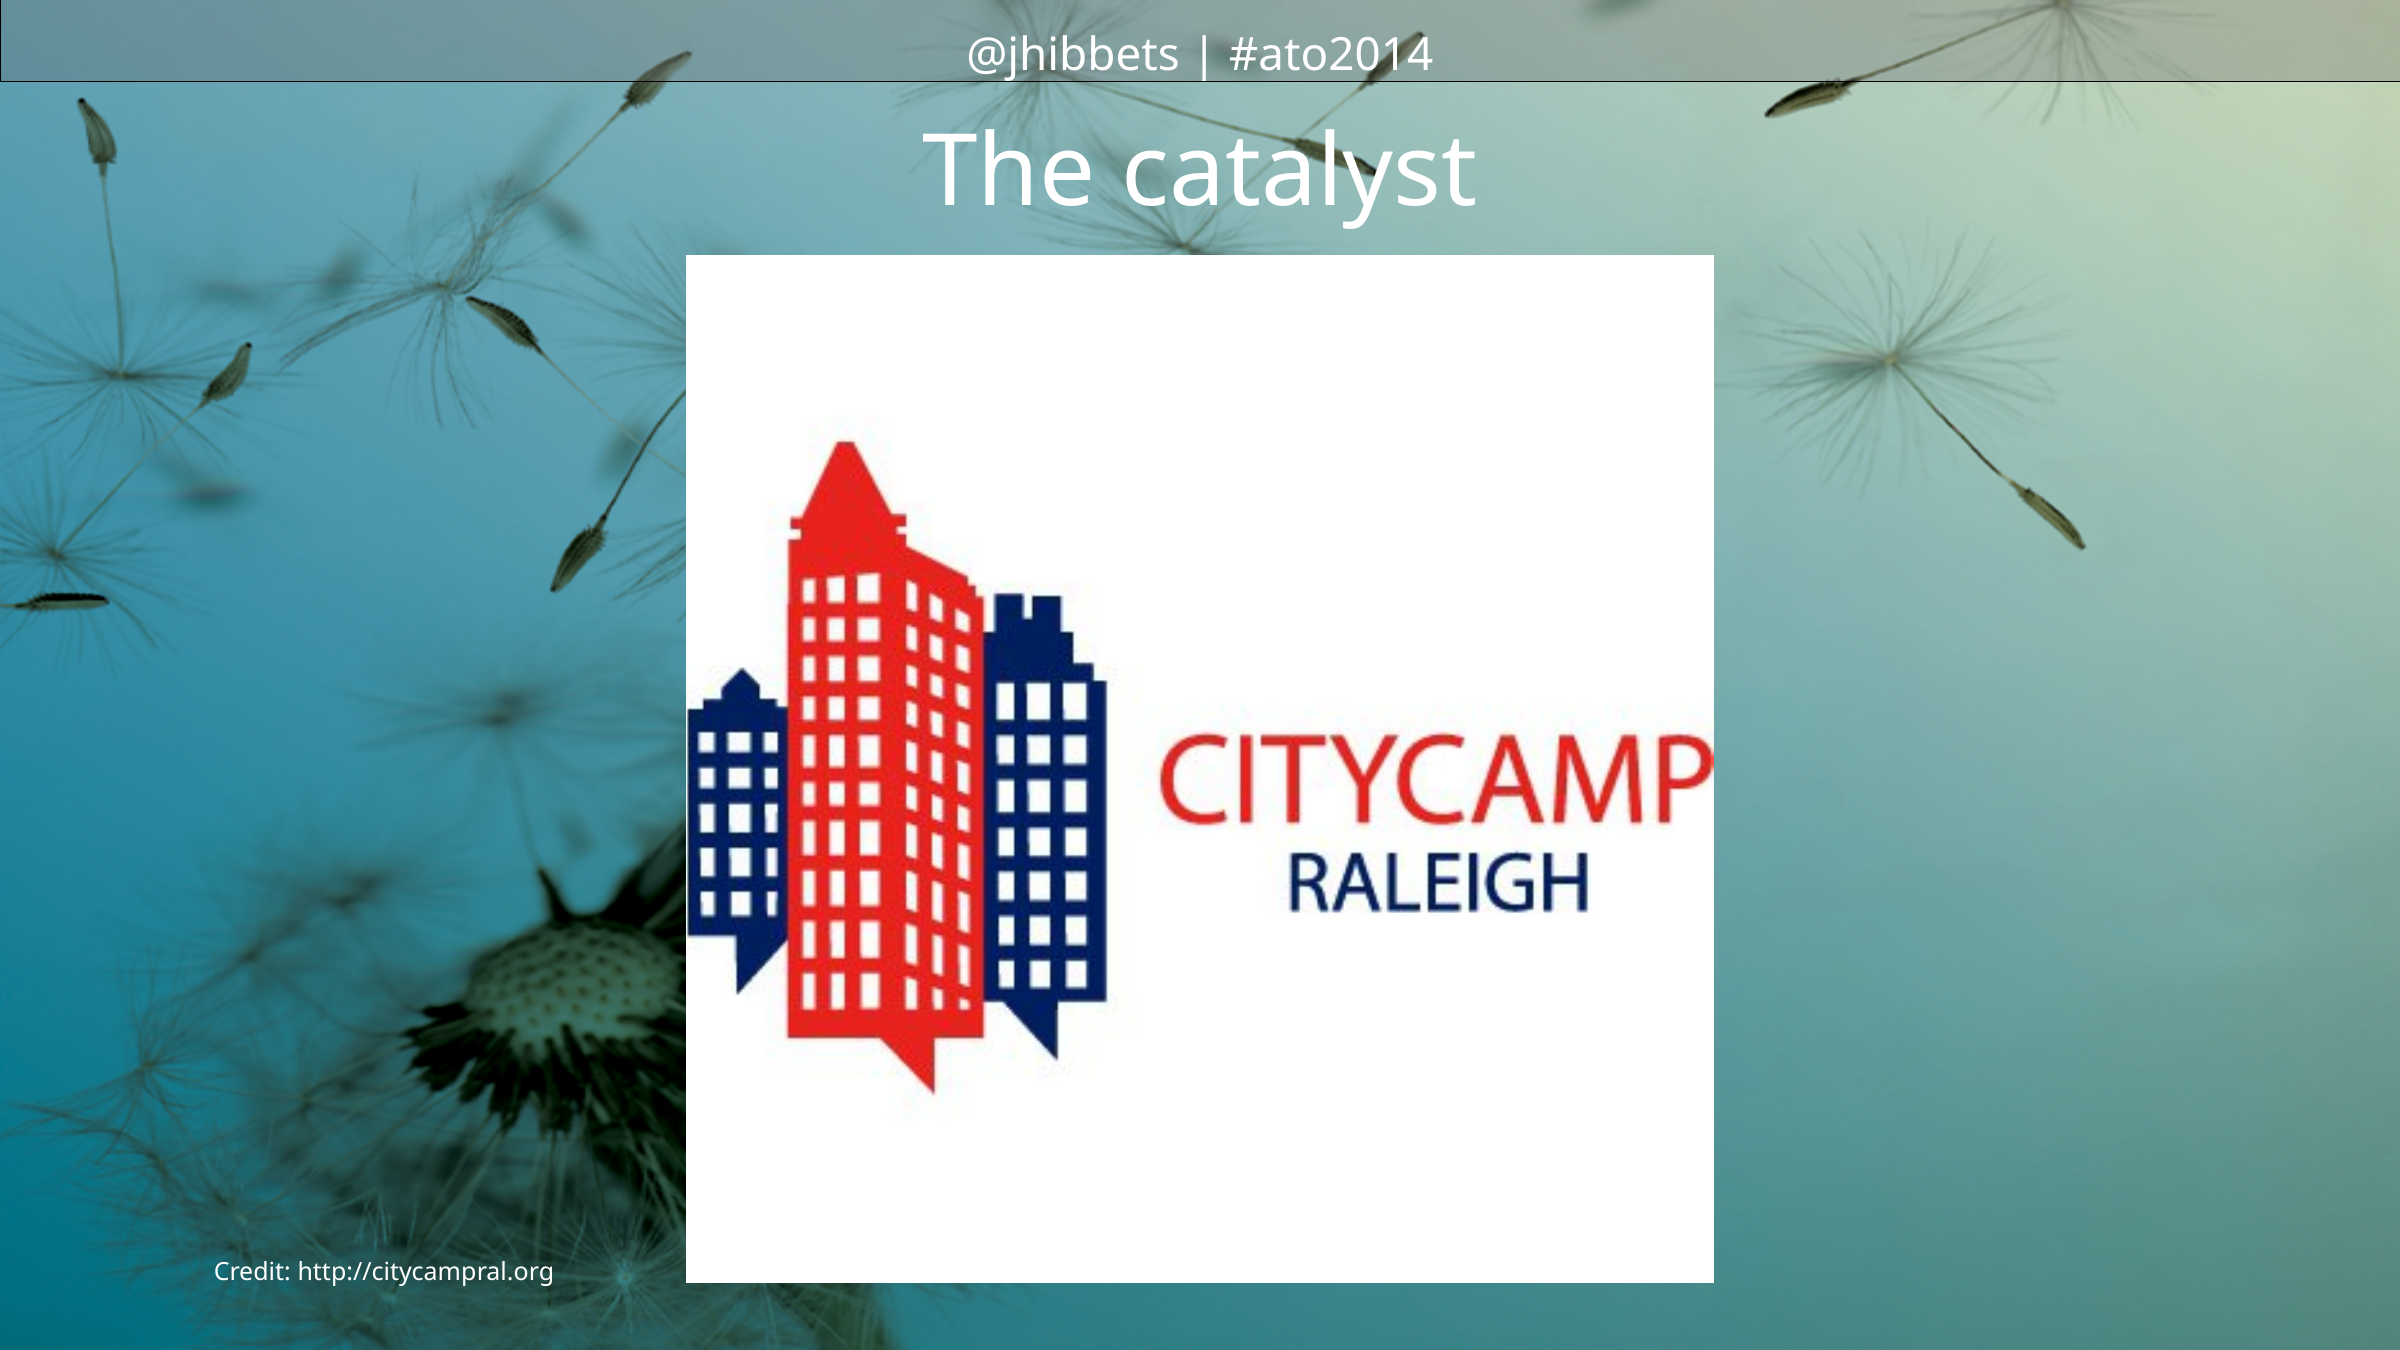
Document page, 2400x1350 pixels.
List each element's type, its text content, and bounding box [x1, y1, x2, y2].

text_box Credit: http://citycampral.org [199, 1245, 756, 1293]
title The catalyst [120, 53, 2281, 280]
picture [0, 82, 2400, 1350]
